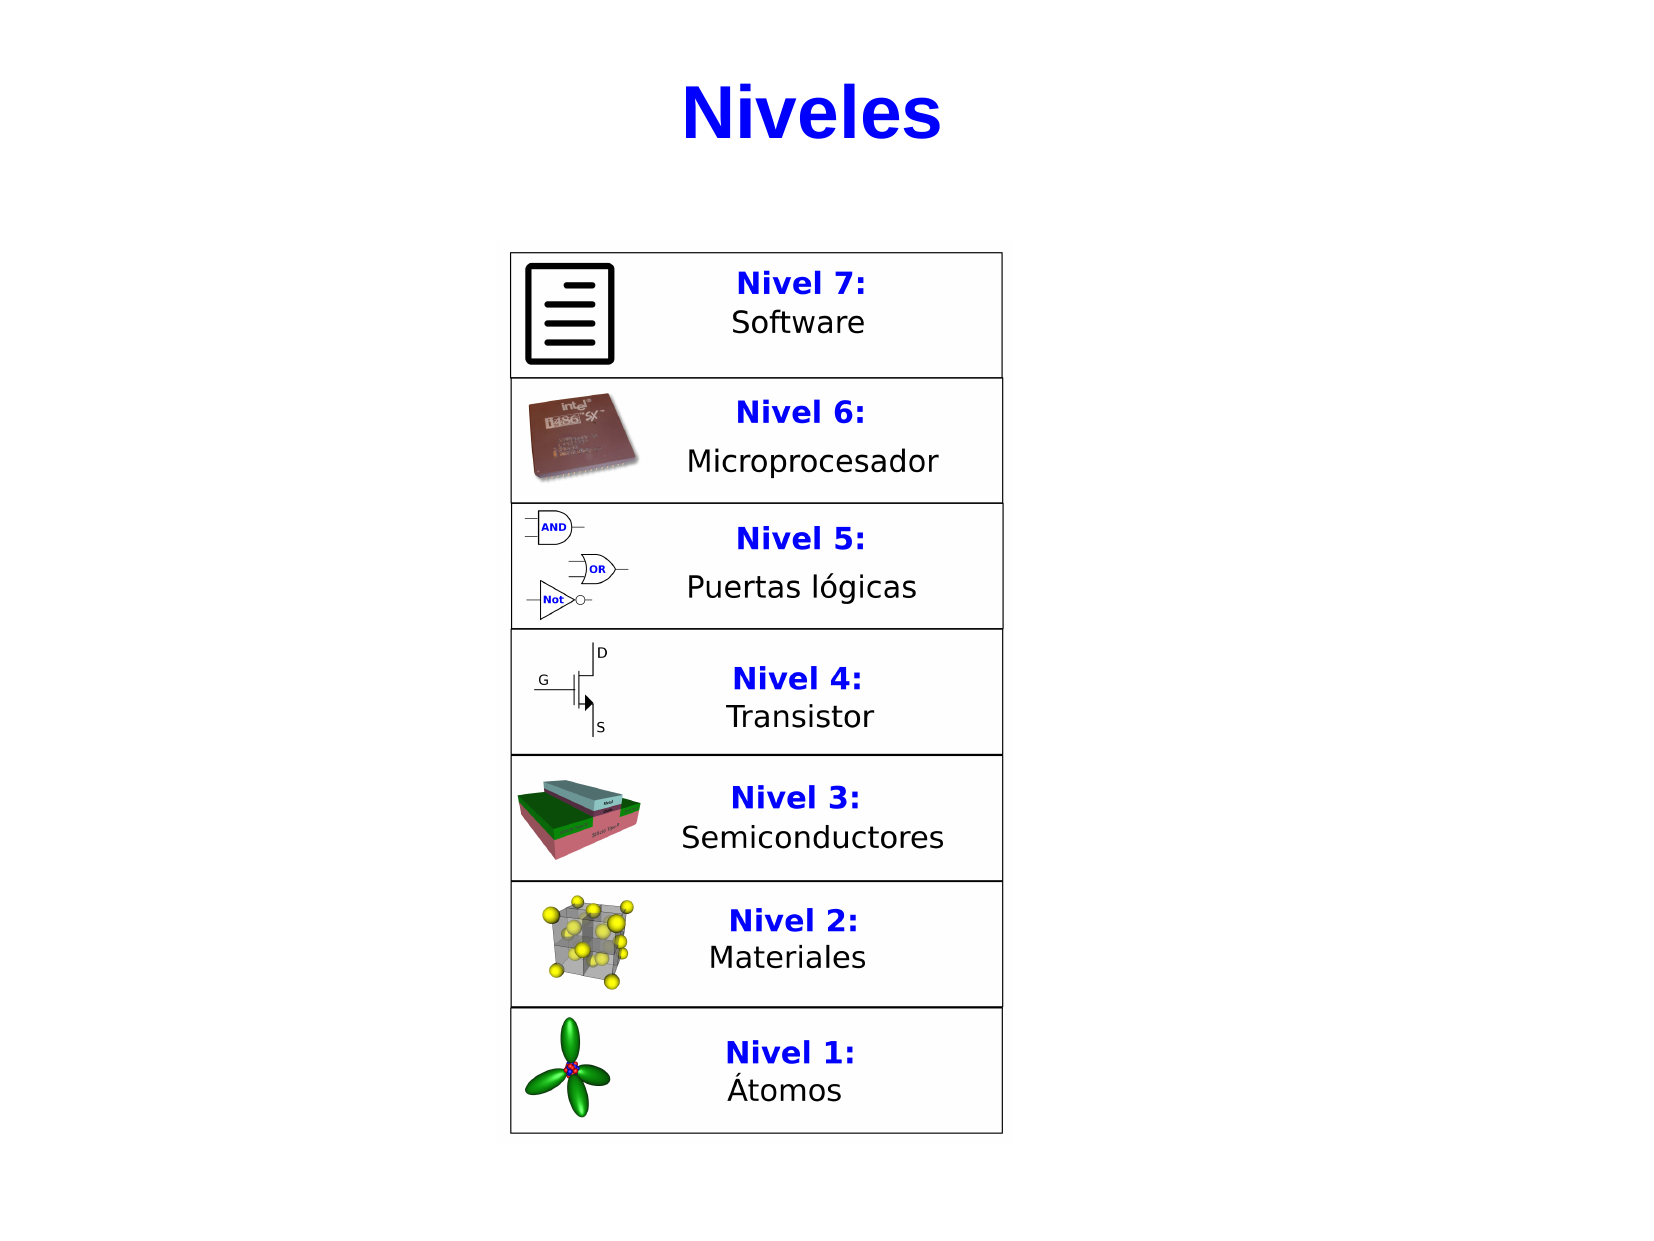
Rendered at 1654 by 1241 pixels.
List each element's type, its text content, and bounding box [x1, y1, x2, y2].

picture [495, 239, 1013, 1144]
text_box Niveles [64, 59, 1561, 166]
